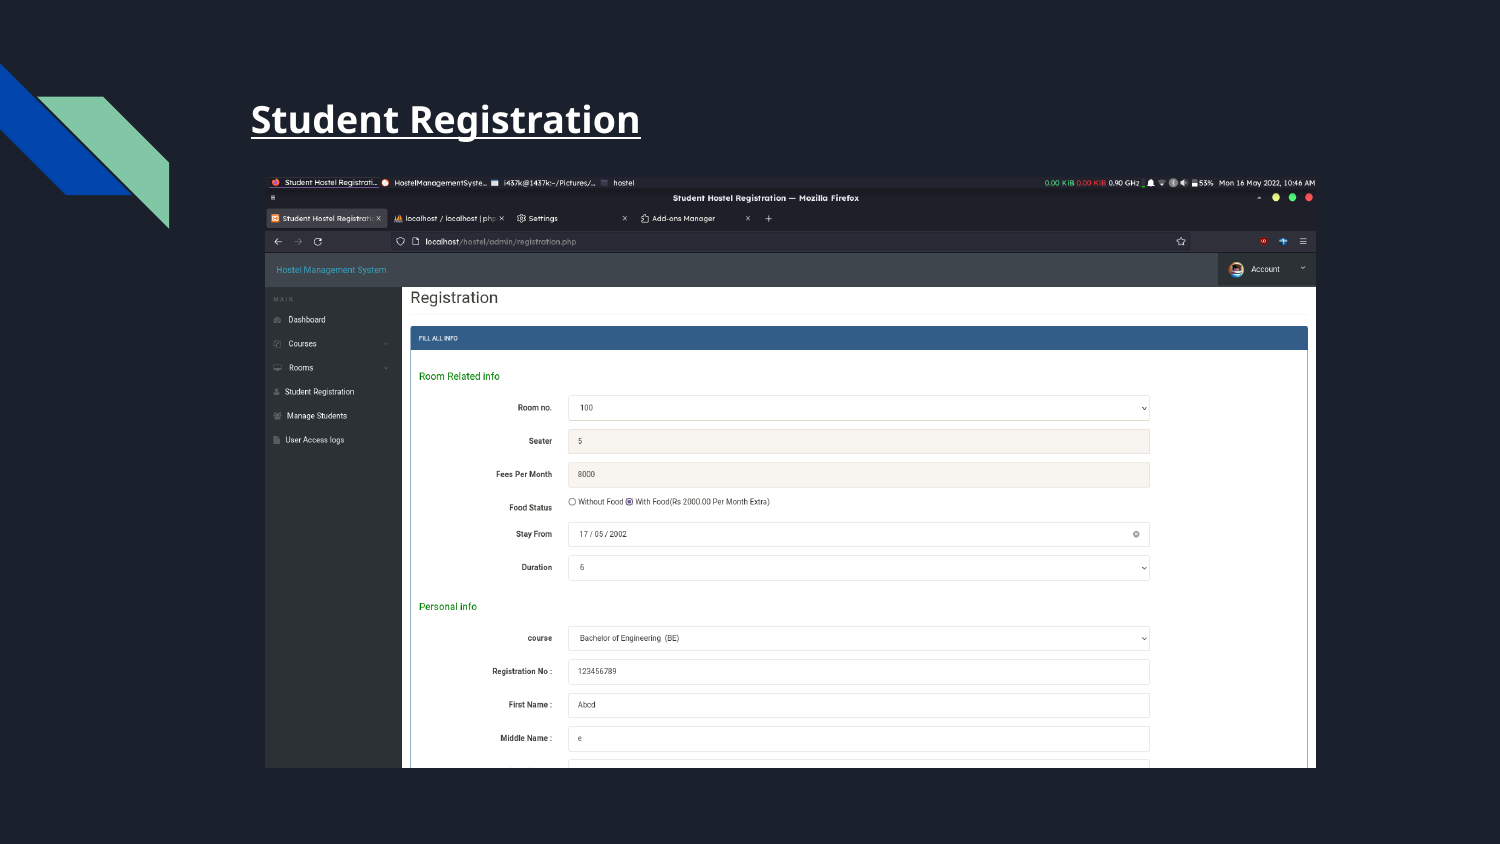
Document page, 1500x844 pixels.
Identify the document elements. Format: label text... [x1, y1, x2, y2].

text_box Student Registration [236, 88, 827, 151]
picture [265, 177, 1316, 768]
